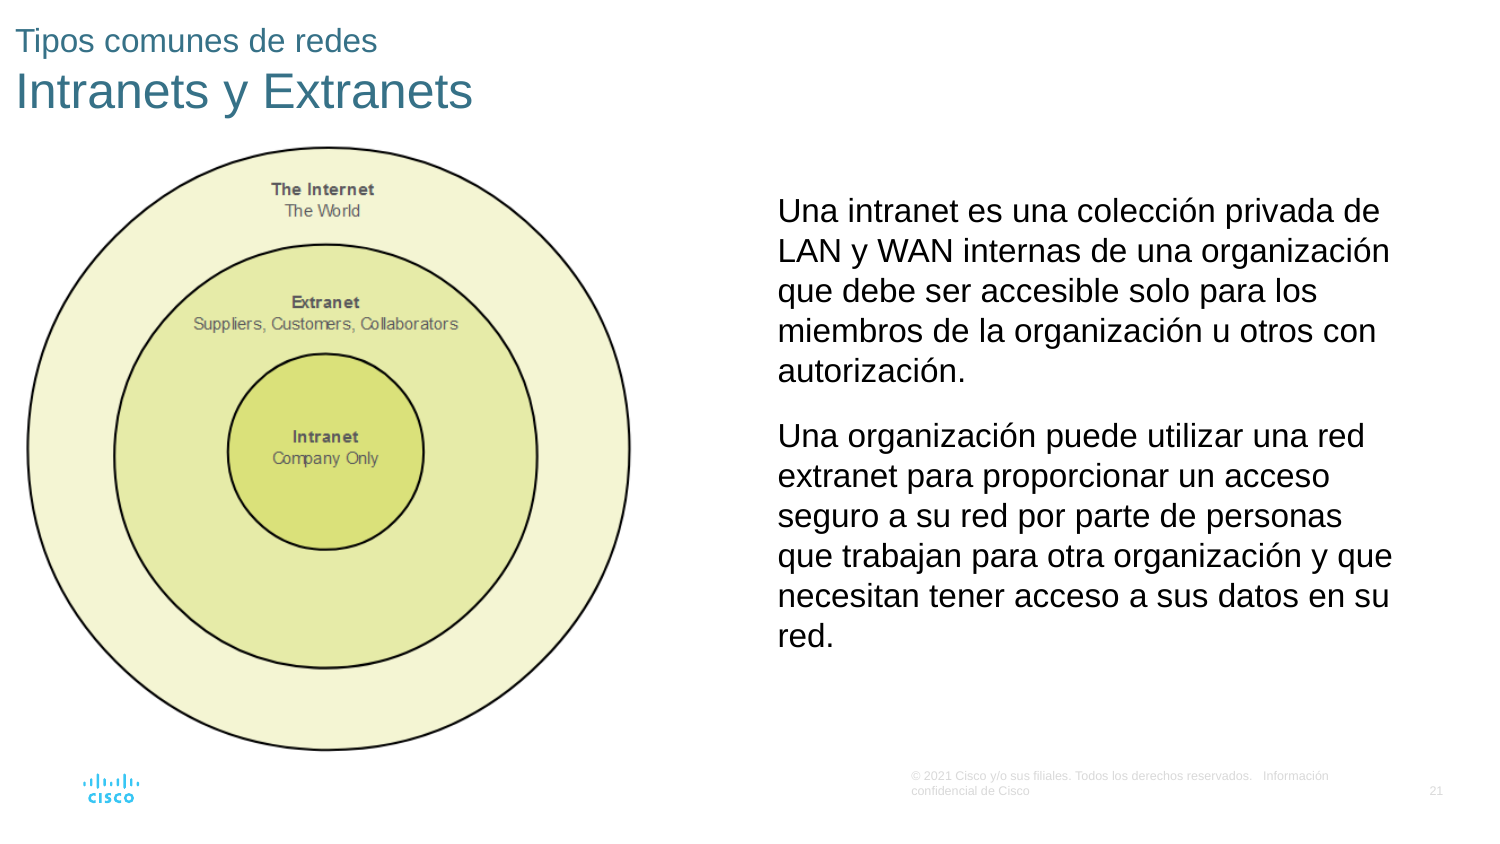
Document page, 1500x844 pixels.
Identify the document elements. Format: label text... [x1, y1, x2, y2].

picture [15, 141, 638, 760]
title Tipos comunes de redes Intranets y Extranets [0, 6, 1500, 131]
list Una intranet es una colección privada de LAN y WAN internas de una organización que debe ser accesible solo para los miembros de la organización u otros con autorización. Una organización puede utilizar una red extranet para proporcionar un acceso seguro a su red por parte de personas que trabajan para otra organización y que necesitan tener acceso a sus datos en su red. [762, 181, 1430, 678]
